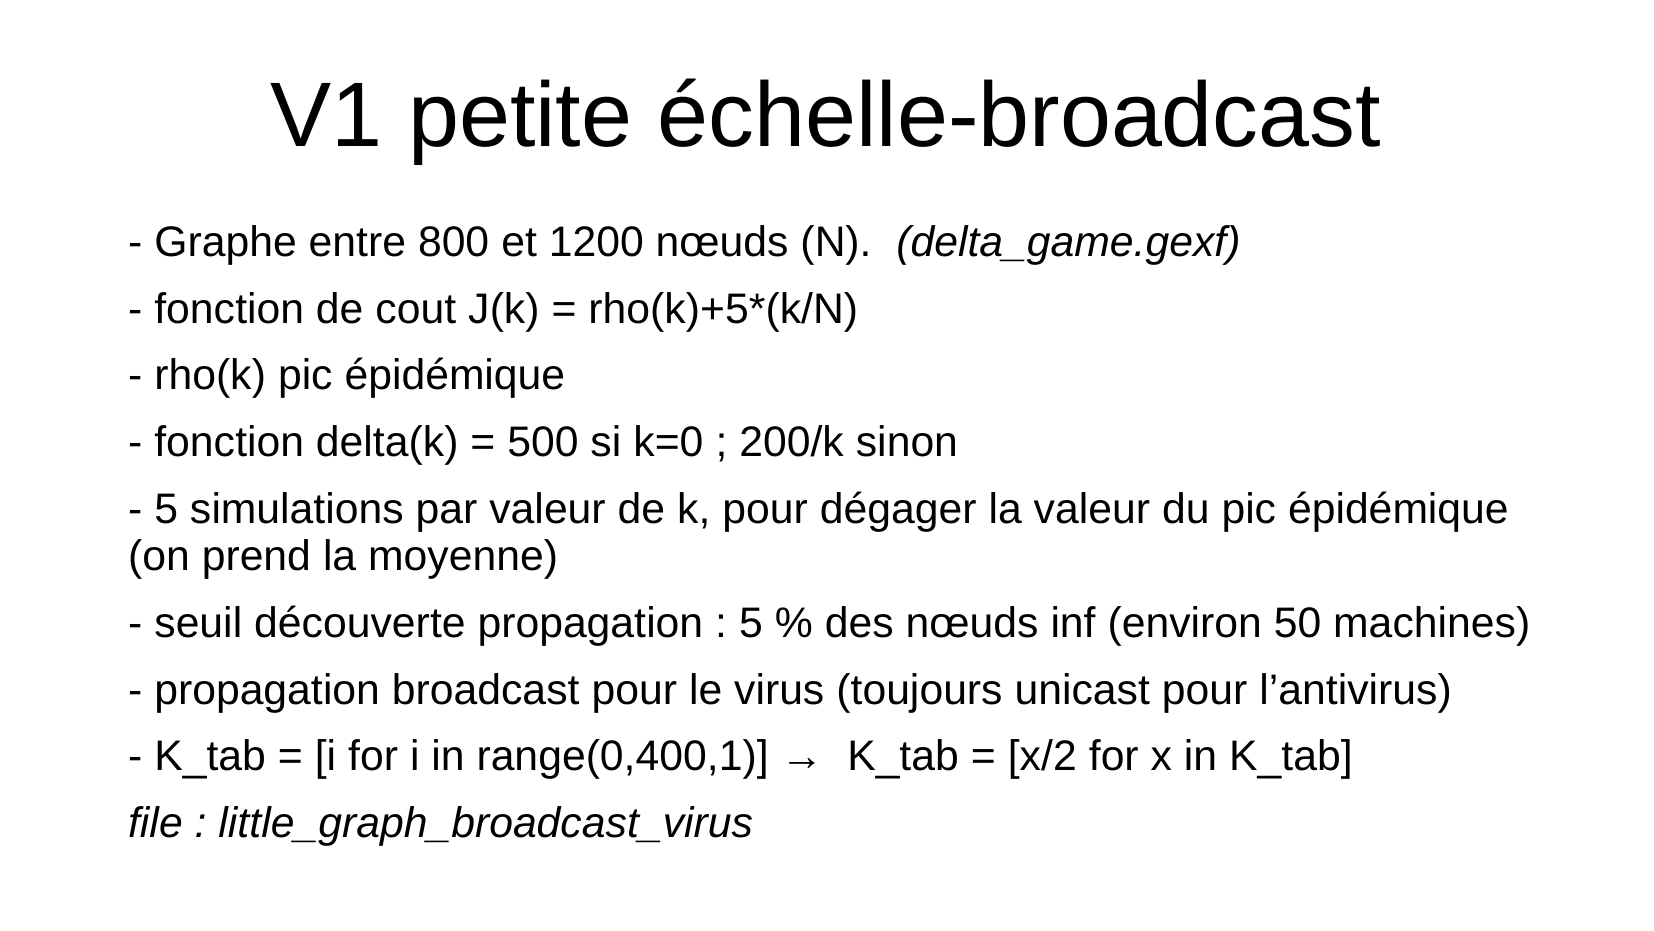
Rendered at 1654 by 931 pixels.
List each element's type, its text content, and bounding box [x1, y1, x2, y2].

title V1 petite échelle-broadcast [82, 37, 1571, 193]
list - Graphe entre 800 et 1200 nœuds (N). (delta_game.gexf) - fonction de cout J(k) = rho(k)+5*(k/N) - rho(k) pic épidémique - fonction delta(k) = 500 si k=0 ; 200/k sinon - 5 simulations par valeur de k, pour dégager la valeur du pic épidémique (on prend la moyenne) - seuil découverte propagation : 5 % des nœuds inf (environ 50 machines) - propagation broadcast pour le virus (toujours unicast pour l’antivirus) - K_tab = [i for i in range(0,400,1)] → K_tab = [x/2 for x in K_tab] file : little_graph_broadcast_virus [82, 217, 1571, 857]
